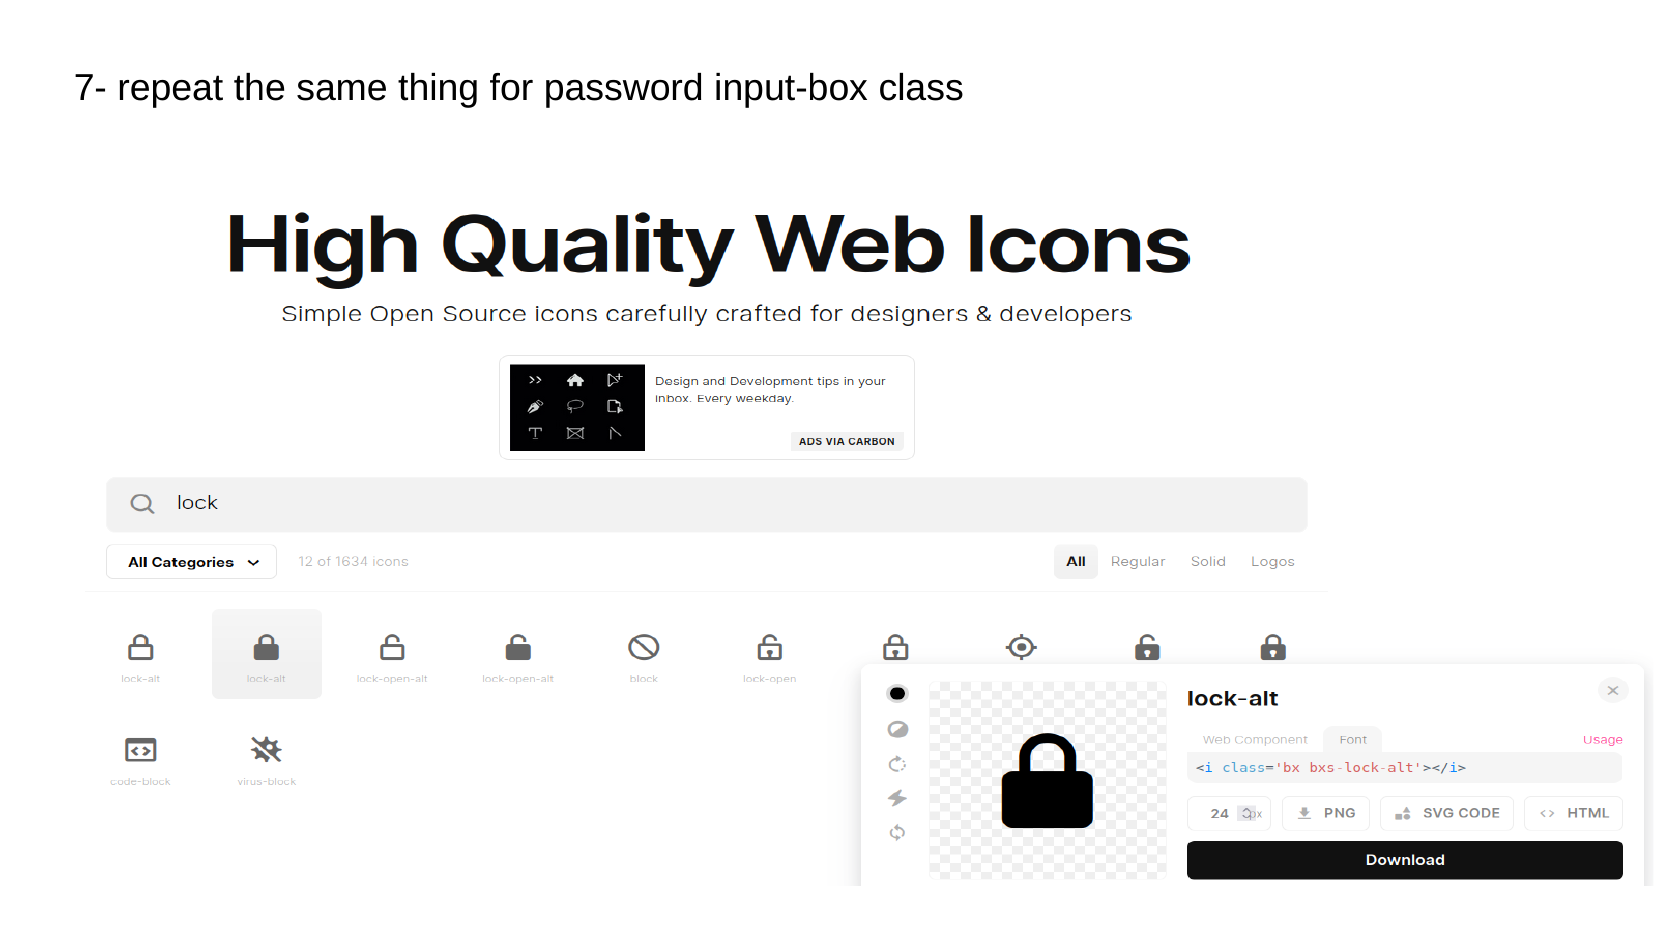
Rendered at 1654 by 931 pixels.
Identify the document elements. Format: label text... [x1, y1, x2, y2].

picture [0, 147, 1654, 886]
text_box 7- repeat the same thing for password input-box class [59, 59, 1595, 147]
